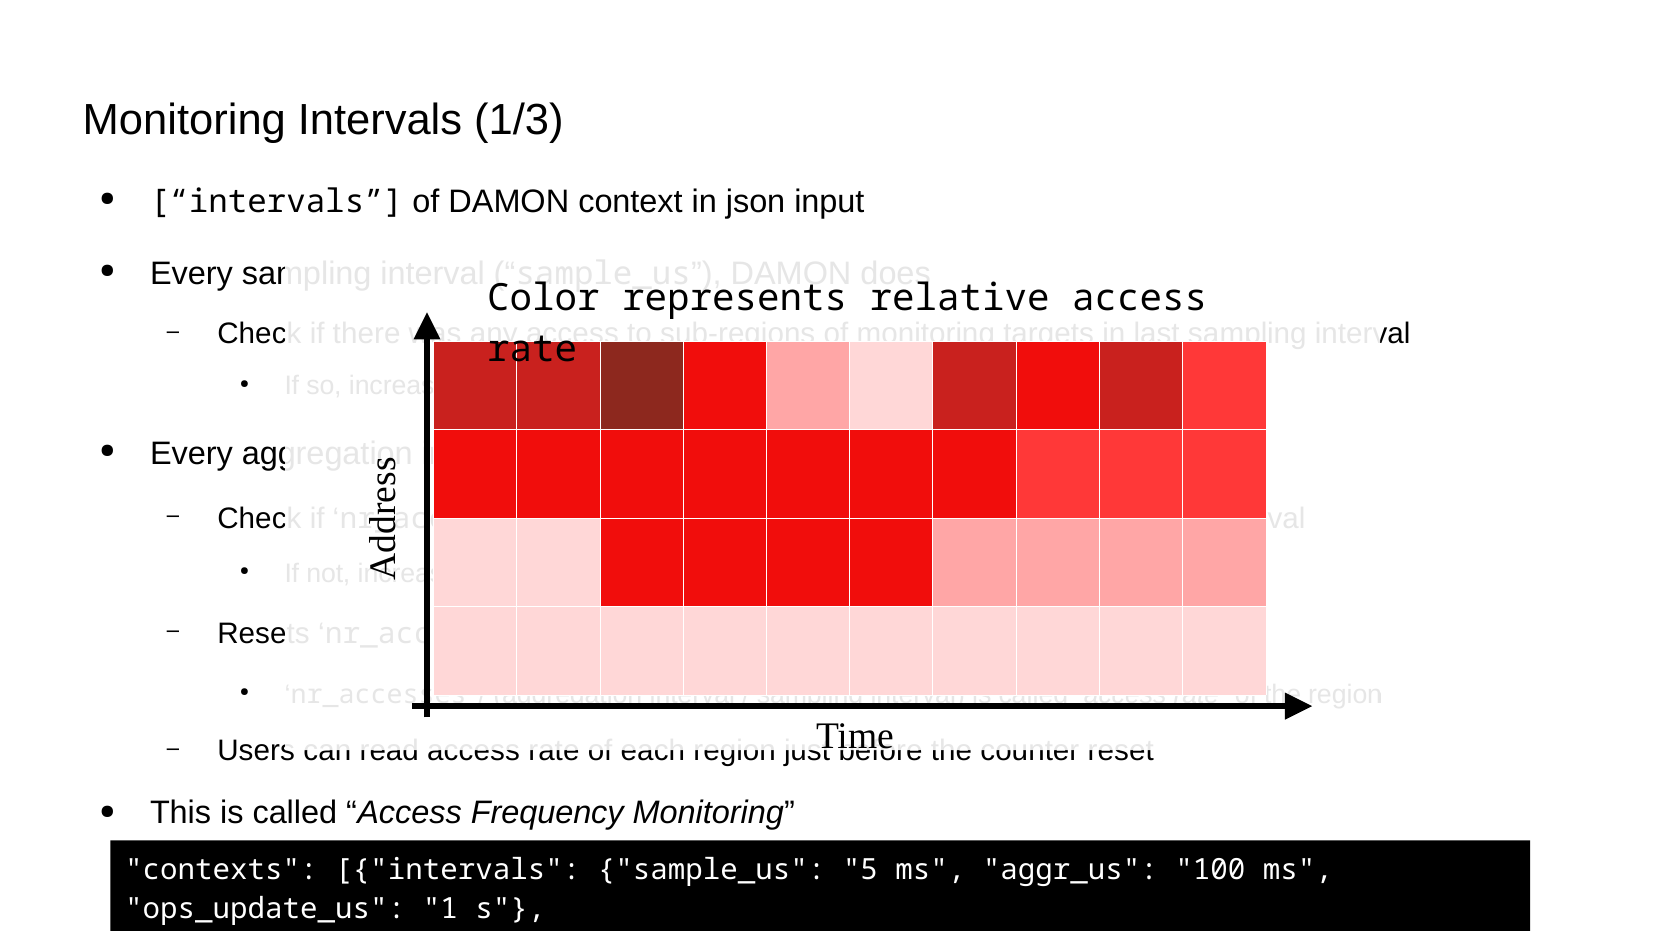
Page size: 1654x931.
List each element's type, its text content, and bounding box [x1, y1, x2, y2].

list [“intervals”] of DAMON context in json input Every sampling interval (“sample_us”), DAMON does Check if there was any access to sub-regions of monitoring targets in last sampling interval If so, increase a counter (‘nr_accesses’) of the sub-region Every aggregation interval (“aggr_us”), DAMON does Check if ‘nr_accesses’ significantly changed from that of last aggregation interval If not, increase a counter (‘age’) of the region, reset the counter otherwise Resets ‘nr_accesses’ ‘nr_accesses’ / (aggregation interval / sampling interval) is called “access rate” of the region Users can read access rate of each region just before the counter reset This is called “Access Frequency Monitoring” [82, 177, 1571, 833]
text_box "contexts": [{"intervals": {"sample_us": "5 ms", "aggr_us": "100 ms", "ops_update_us": "1 s"}, [110, 840, 1531, 885]
table_header [850, 354, 932, 429]
table_cell [517, 607, 600, 695]
table_cell [767, 430, 849, 518]
table_header [517, 354, 525, 359]
table_cell [684, 607, 766, 695]
table_cell [1100, 430, 1182, 518]
table_header [767, 354, 849, 429]
table_header [1183, 354, 1266, 429]
table_cell [517, 519, 600, 606]
table_cell [933, 430, 1016, 518]
table_cell [1017, 430, 1099, 518]
text_box Color represents relative access rate [472, 262, 1283, 354]
table_cell [767, 607, 849, 695]
table_header [434, 342, 516, 429]
table_cell [1017, 519, 1099, 606]
table_cell [1183, 519, 1266, 606]
table_cell [850, 430, 932, 518]
table_cell [601, 607, 683, 695]
table_cell [1100, 519, 1182, 606]
text_box Address [337, 400, 428, 637]
table_cell [434, 519, 516, 606]
title Monitoring Intervals (1/3) [82, 81, 1571, 157]
table_cell [933, 607, 1016, 695]
table_header [933, 354, 1016, 429]
table_cell [601, 430, 683, 518]
table_header [1100, 354, 1182, 429]
text_box [285, 240, 1381, 751]
table_header [517, 354, 600, 429]
table_header [601, 354, 683, 429]
table_cell [684, 430, 766, 518]
table_cell [1100, 607, 1182, 695]
table_cell [1183, 430, 1266, 518]
table_cell [517, 430, 600, 518]
table_cell [684, 519, 766, 606]
table_header [1017, 354, 1099, 429]
table_cell [850, 519, 932, 606]
table_cell [767, 519, 849, 606]
table_cell [1017, 607, 1099, 695]
table_cell [434, 430, 516, 518]
table_cell [850, 607, 932, 695]
table_header [684, 354, 766, 429]
table_cell [601, 519, 683, 606]
text_box Time [697, 701, 1013, 770]
table_cell [933, 519, 1016, 606]
table_cell [1183, 607, 1266, 695]
table_cell [434, 607, 516, 695]
